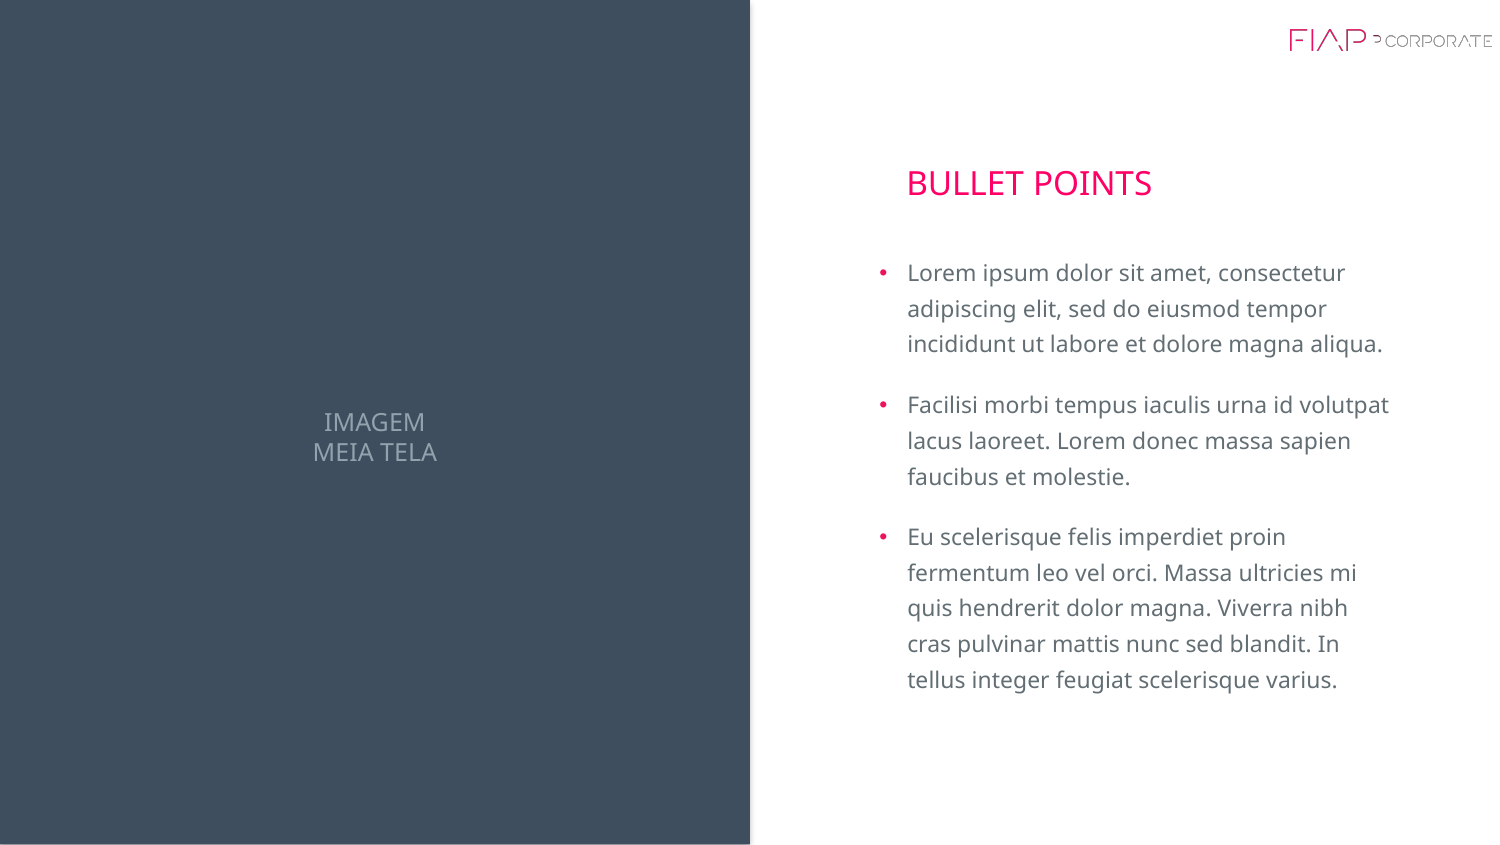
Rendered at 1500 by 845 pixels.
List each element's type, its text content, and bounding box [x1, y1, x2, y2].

text_box [0, 0, 750, 845]
text_box Bullet points [891, 154, 1408, 210]
picture [1290, 29, 1366, 51]
picture [1373, 34, 1492, 47]
text_box Lorem ipsum dolor sit amet, consectetur adipiscing elit, sed do eiusmod tempor incididunt ut labore et dolore magna aliqua. Facilisi morbi tempus iaculis urna id volutpat lacus laoreet. Lorem donec massa sapien faucibus et molestie. Eu scelerisque felis imperdiet proin fermentum leo vel orci. Massa ultricies mi quis hendrerit dolor magna. Viverra nibh cras pulvinar mattis nunc sed blandit. In tellus integer feugiat scelerisque varius. [864, 242, 1408, 701]
text_box IMAGEM MEIA TELA [275, 399, 475, 475]
